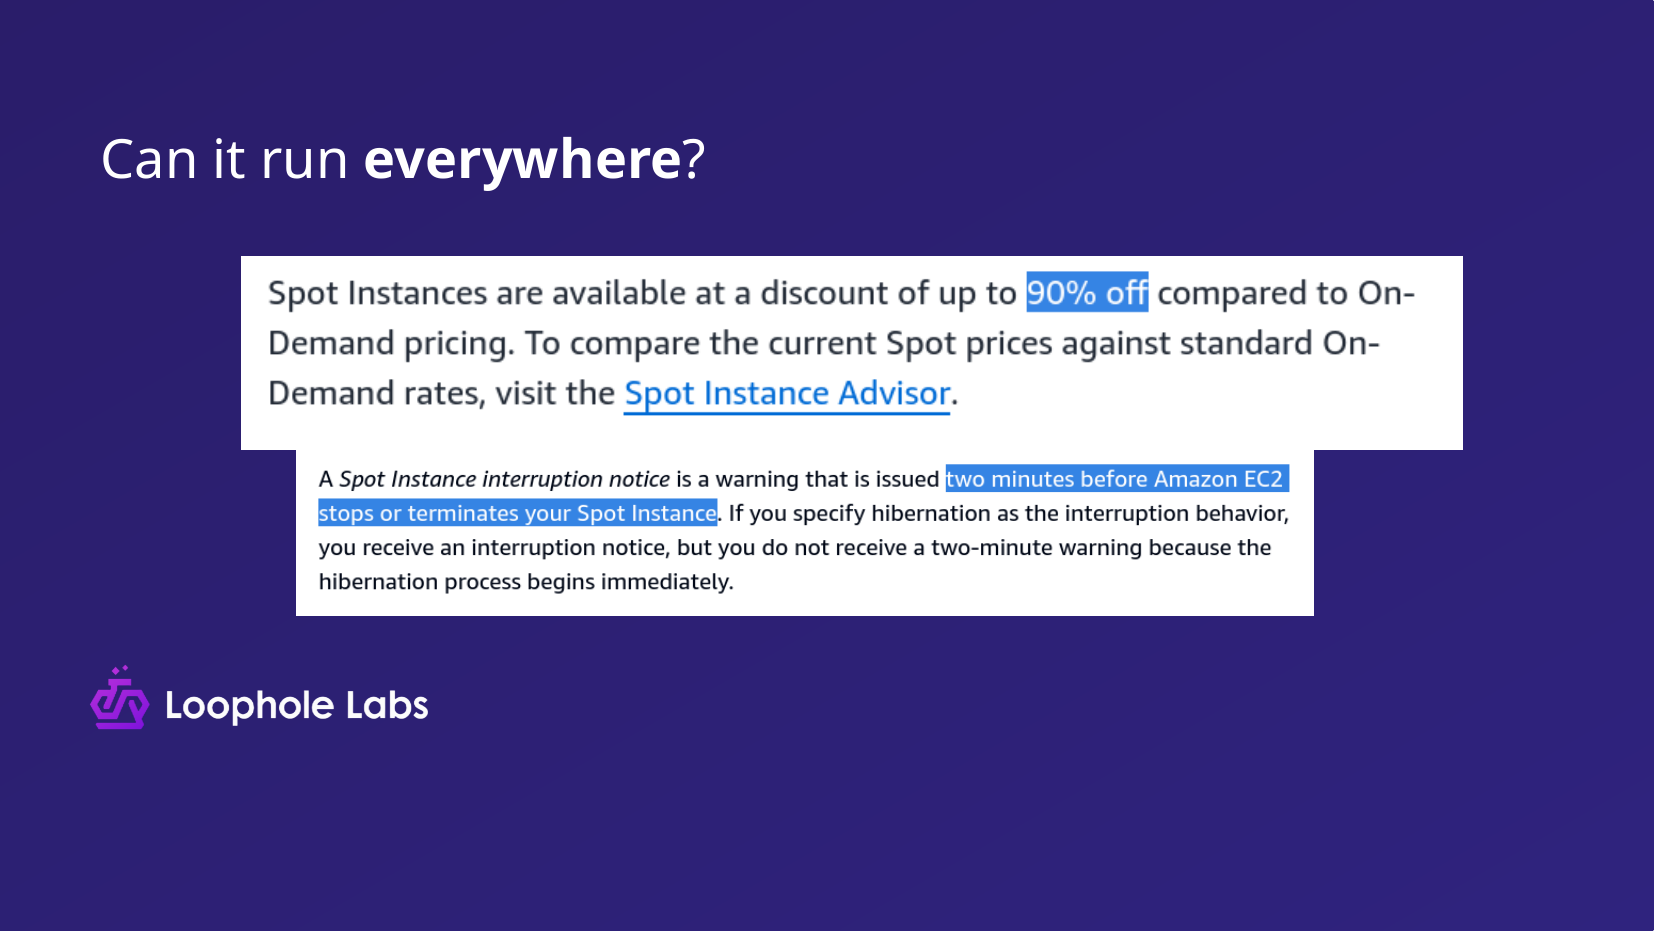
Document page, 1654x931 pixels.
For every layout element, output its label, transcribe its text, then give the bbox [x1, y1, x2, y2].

picture [70, 643, 439, 755]
picture [241, 256, 1463, 616]
text_box Can it run everywhere? [84, 85, 723, 231]
